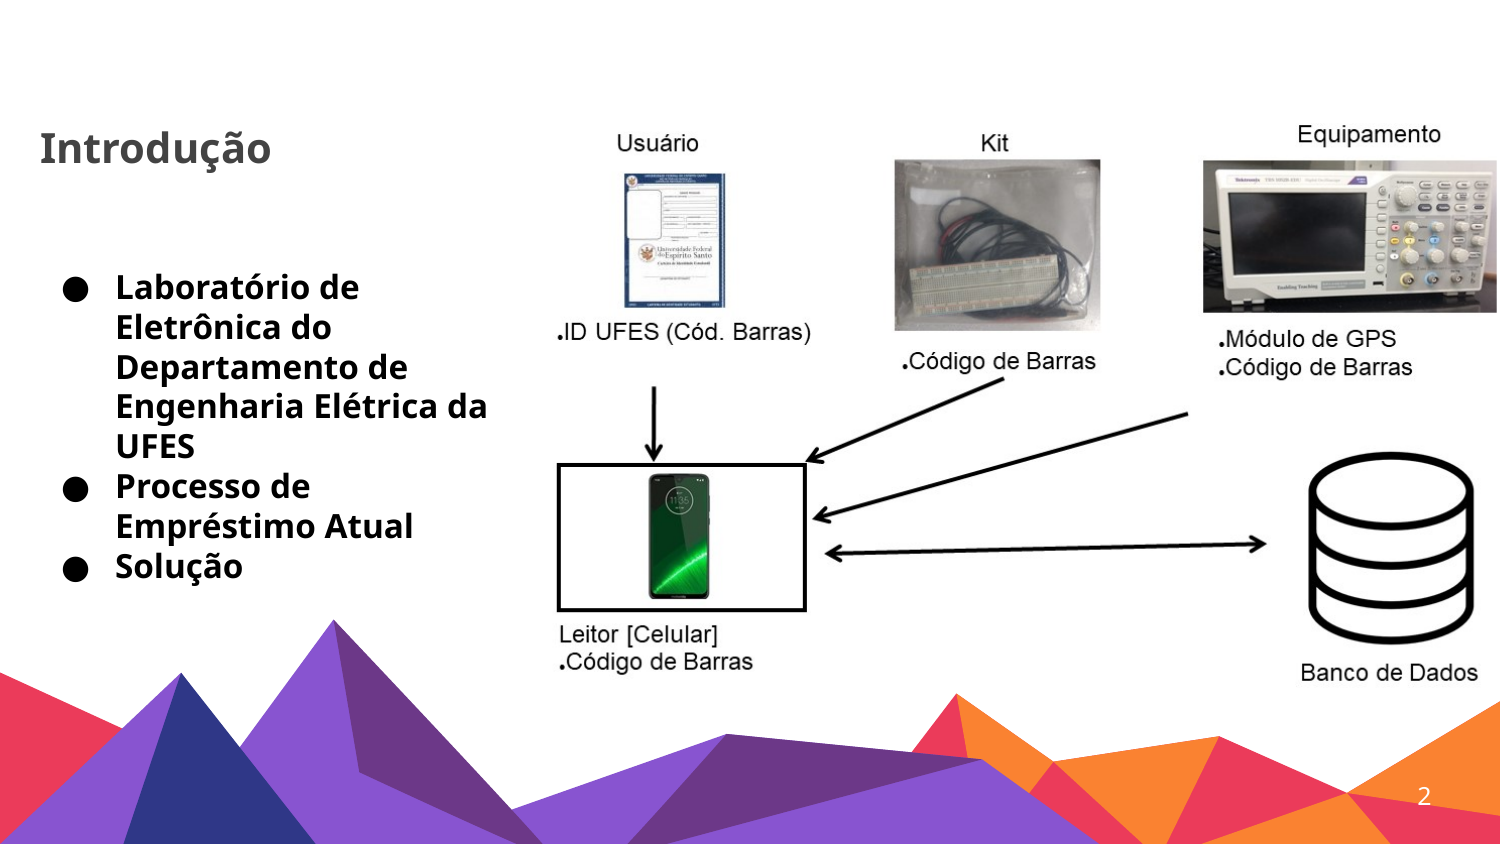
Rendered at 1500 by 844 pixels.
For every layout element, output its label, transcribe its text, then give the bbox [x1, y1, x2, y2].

picture [540, 107, 1500, 691]
title Introdução [25, 107, 617, 159]
subtitle Laboratório de Eletrônica do Departamento de Engenharia Elétrica da UFES Processo de Empréstimo Atual Solução [25, 250, 528, 354]
slide_number <number> [1402, 764, 1493, 830]
